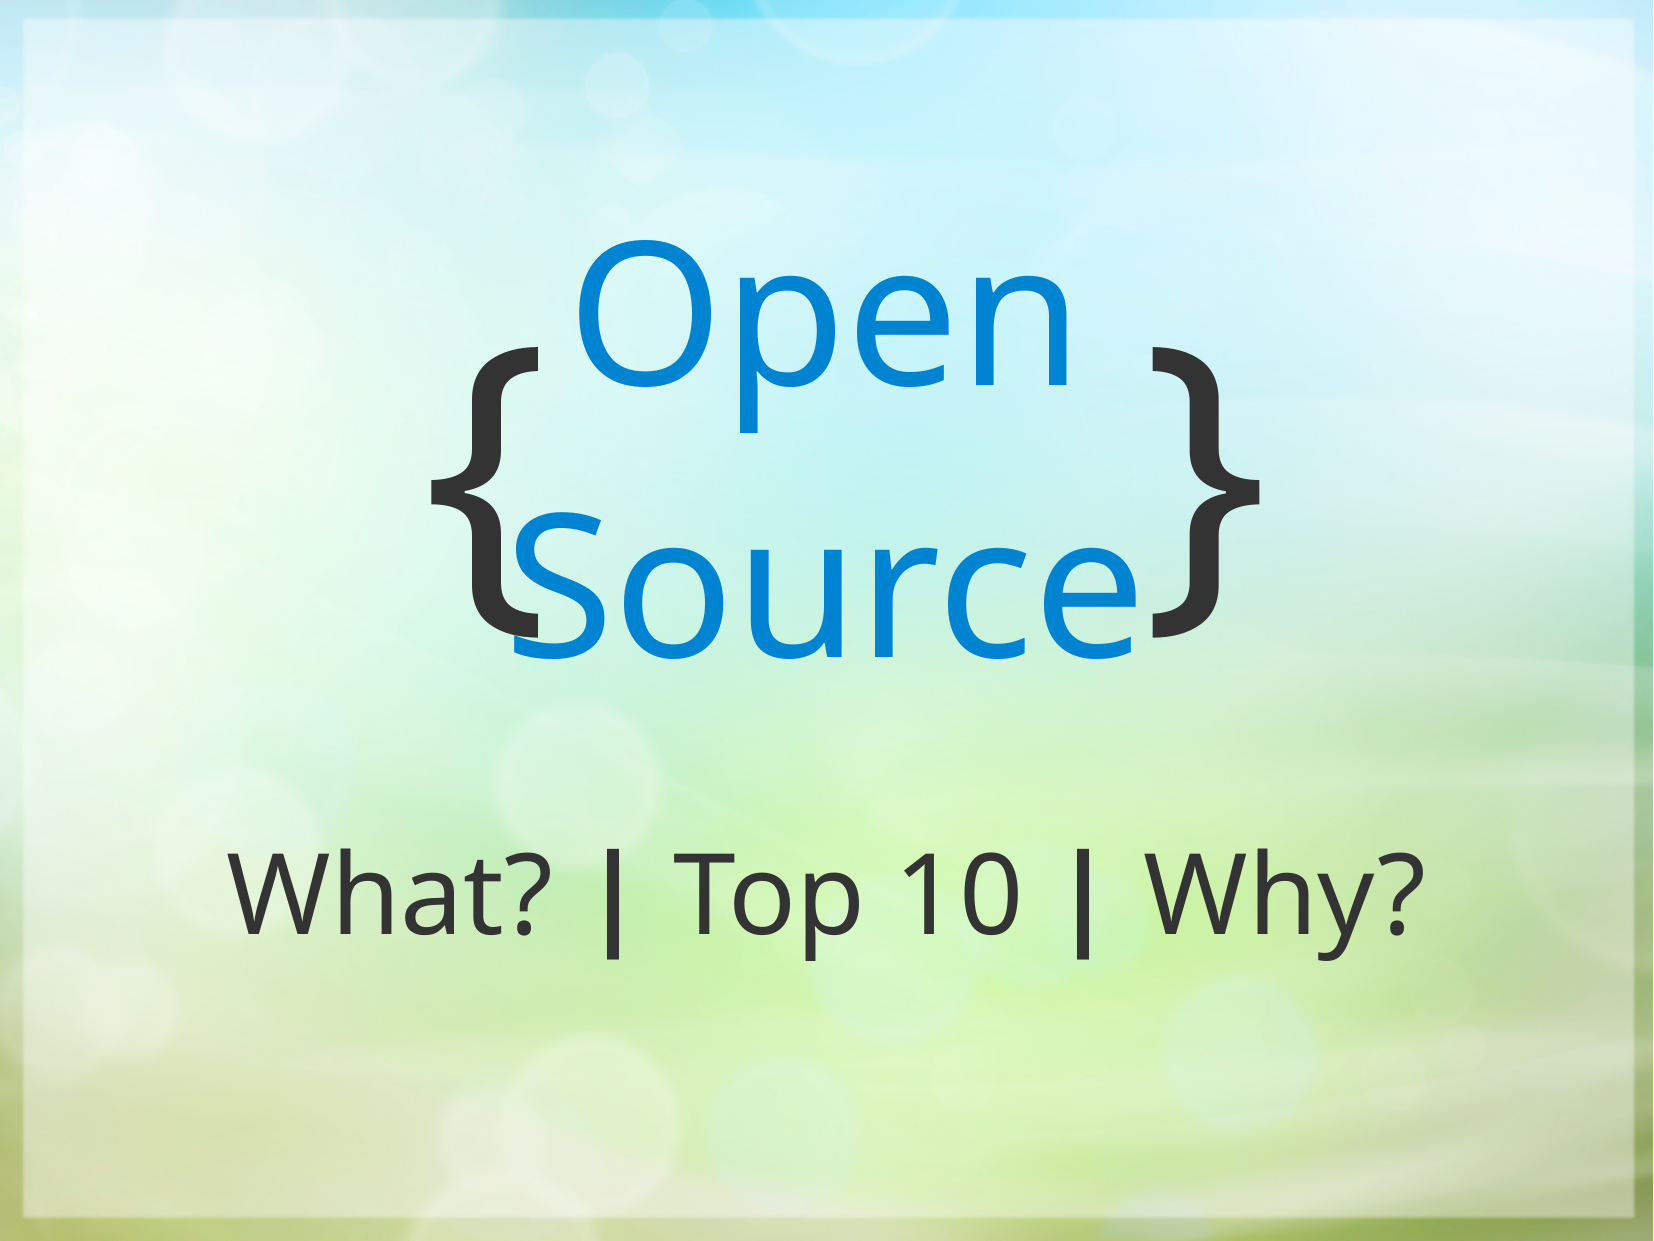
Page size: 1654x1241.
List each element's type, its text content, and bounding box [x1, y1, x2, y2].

subtitle What? | Top 10 | Why? [0, 763, 1653, 1018]
text_box } [1143, 253, 1226, 659]
picture [0, 0, 1654, 1241]
text_box Open Source [464, 200, 1186, 688]
text_box { [422, 253, 505, 659]
